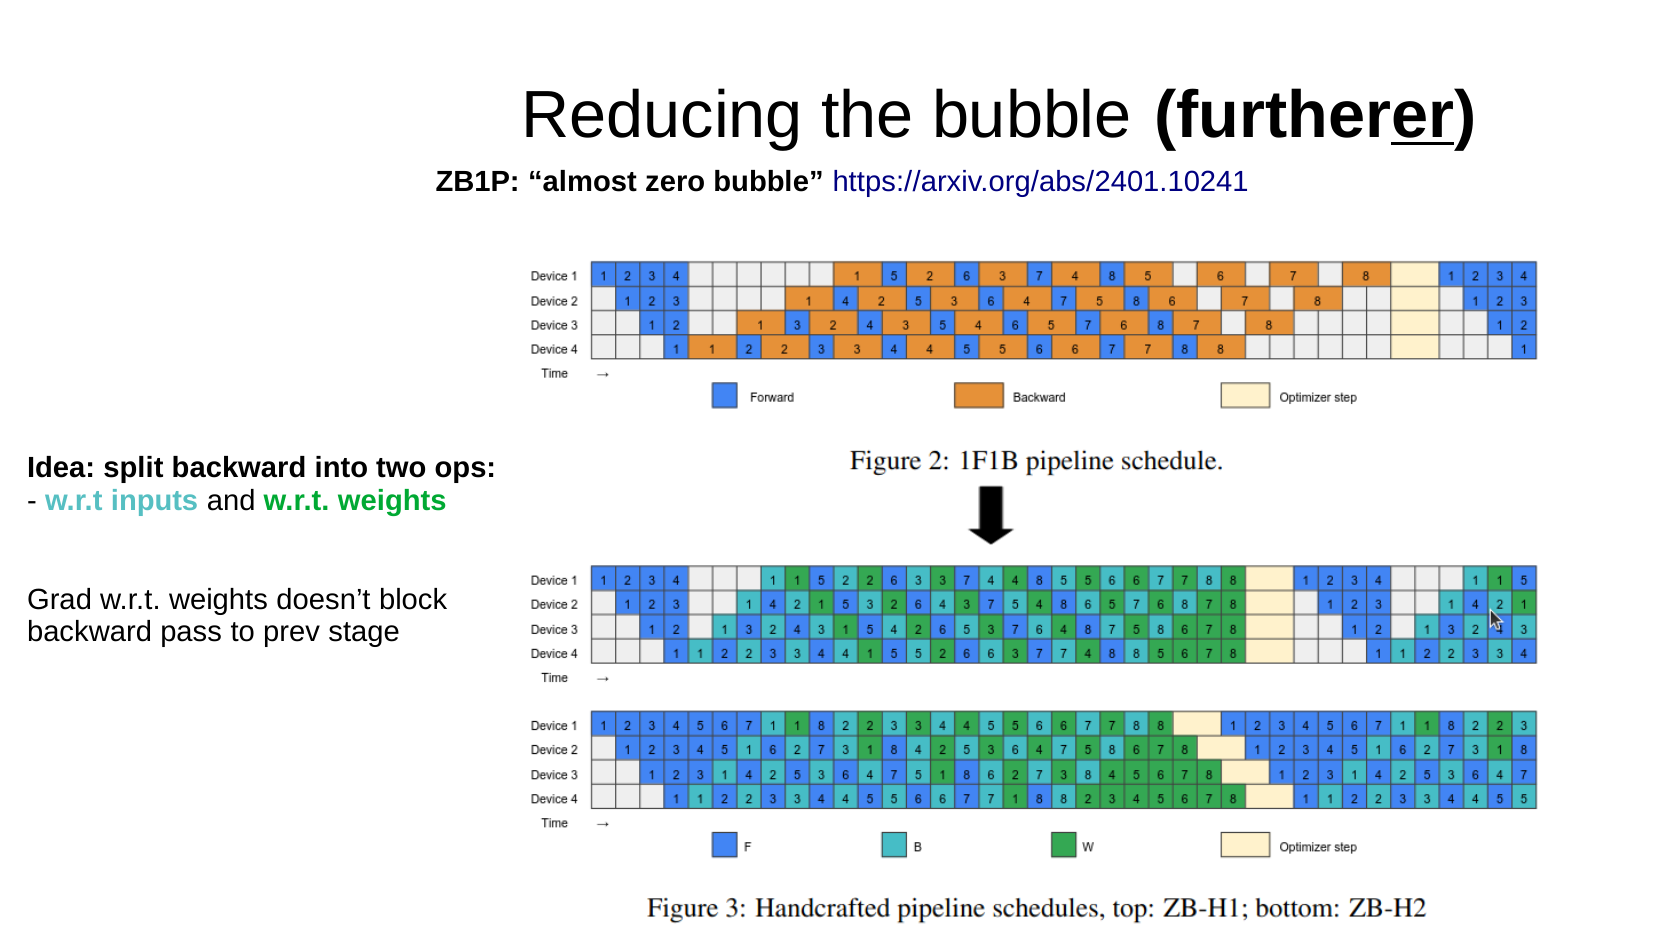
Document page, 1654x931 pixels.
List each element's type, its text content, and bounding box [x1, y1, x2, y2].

text_box Idea: split backward into two ops: - w.r.t inputs and w.r.t. weights Grad w.r.t. weights doesn’t block backward pass to prev stage [12, 444, 703, 689]
title Reducing the bubble [82, 37, 1571, 193]
text_box (furtherer) [1139, 69, 1546, 235]
picture [503, 237, 1654, 931]
text_box ZB1P: “almost zero bubble” https://arxiv.org/abs/2401.10241 [234, 158, 1451, 268]
